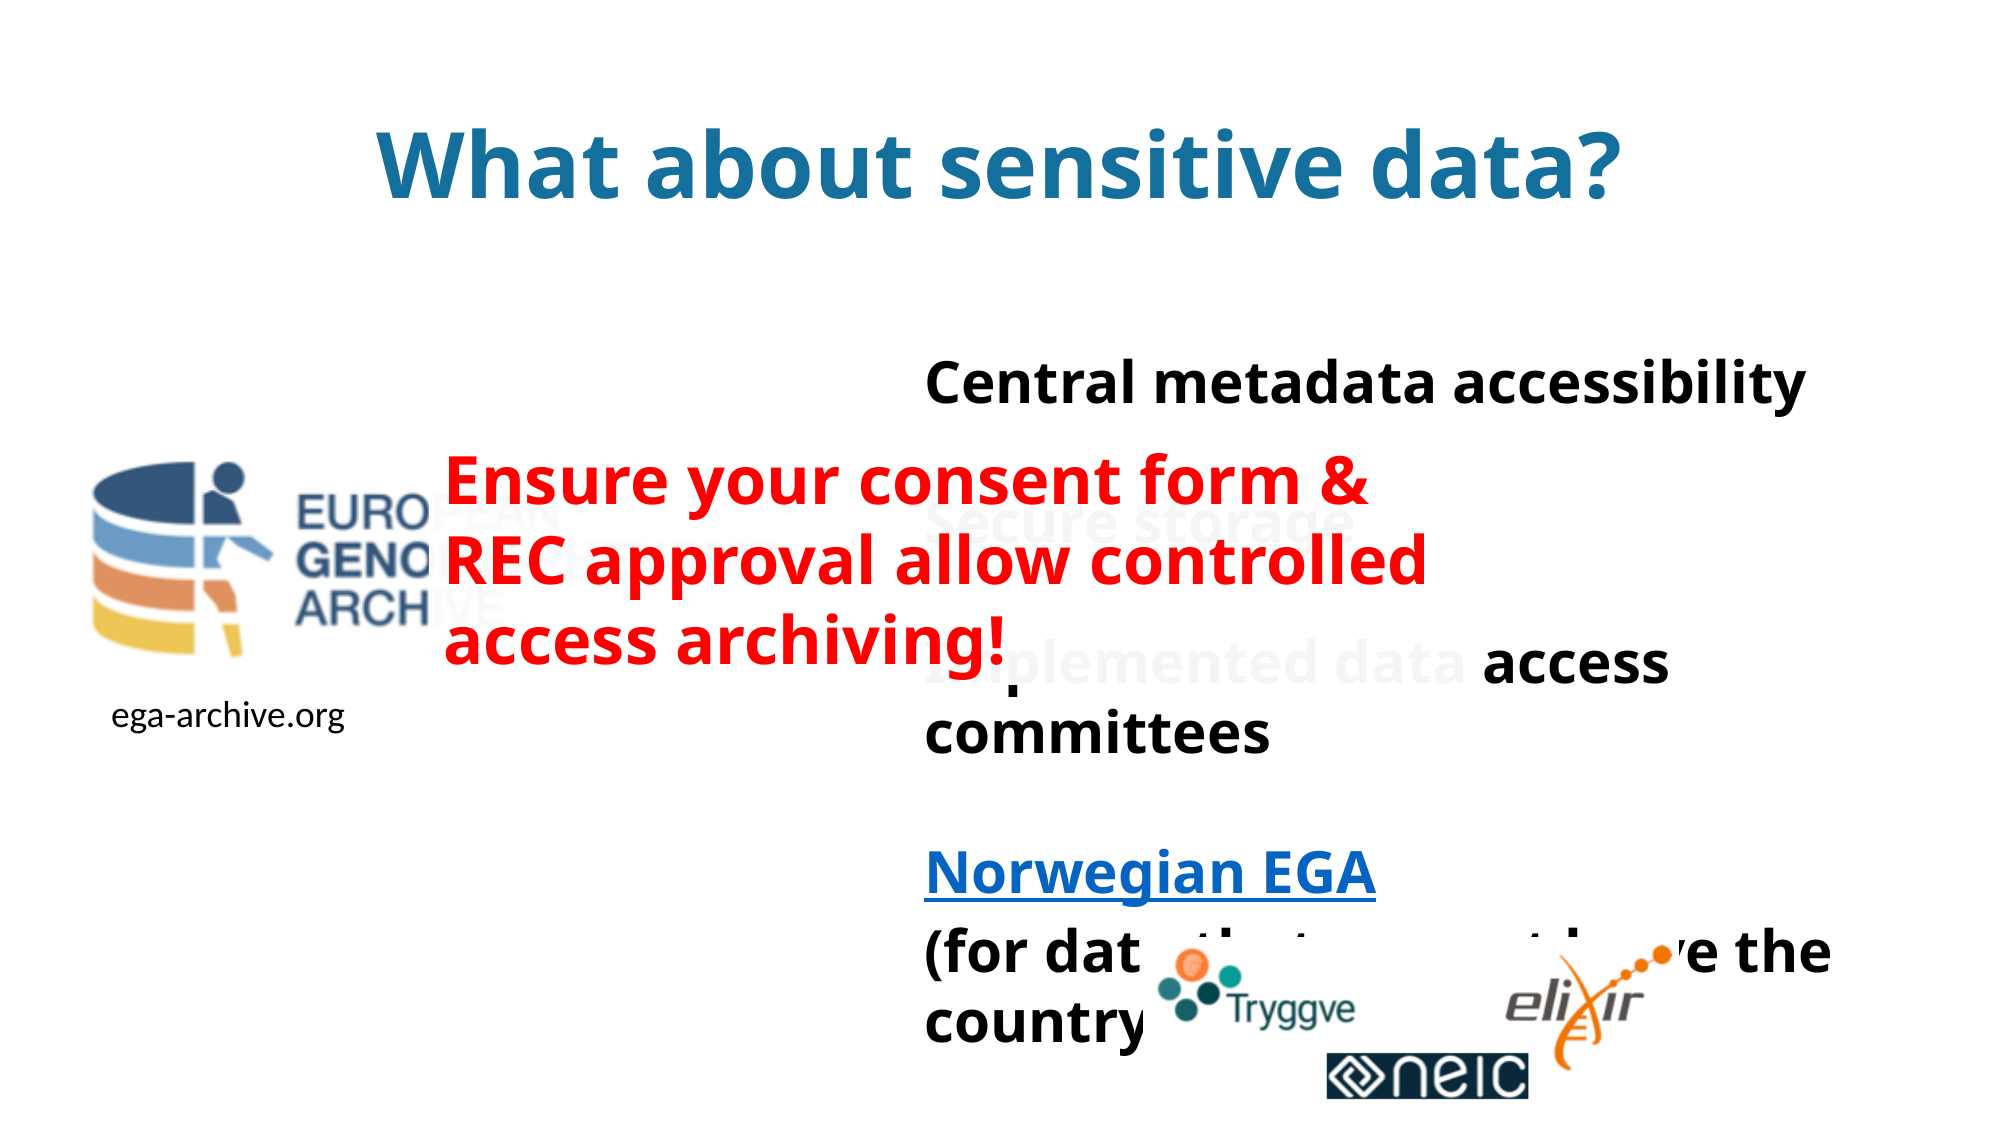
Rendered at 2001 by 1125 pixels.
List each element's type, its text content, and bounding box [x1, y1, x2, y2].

title What about sensitive data? [137, 59, 1863, 278]
picture [65, 442, 428, 683]
text_box Central metadata accessibility Secure storage Implemented data access committees Norwegian EGA (for data that can not leave the country) [909, 337, 1962, 1107]
text_box ega-archive.org [96, 682, 364, 743]
text_box Ensure your consent form & REC approval allow controlled access archiving! [428, 429, 1468, 685]
picture [1143, 937, 1679, 1110]
